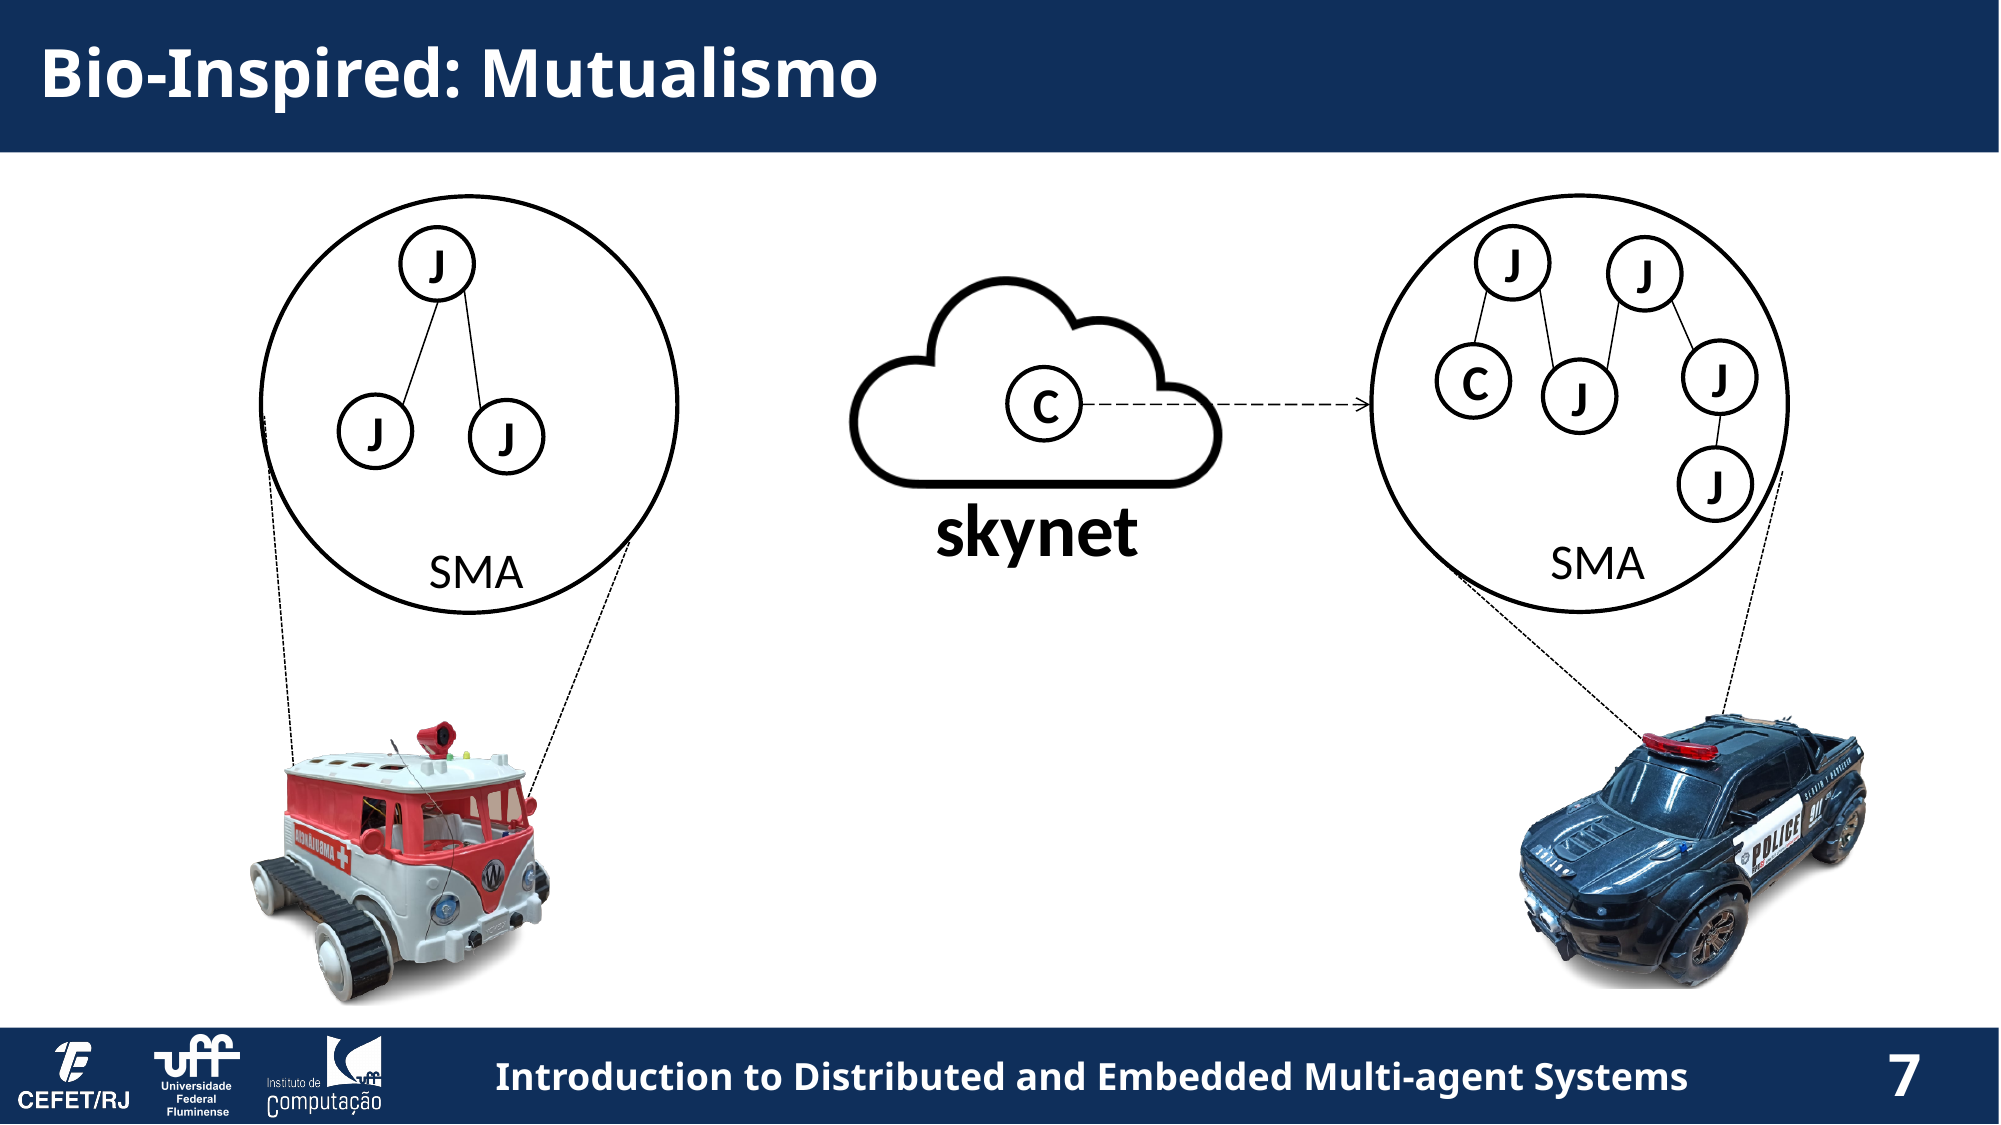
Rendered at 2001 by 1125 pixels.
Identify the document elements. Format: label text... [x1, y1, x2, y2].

text_box C [1007, 366, 1081, 441]
picture [1513, 711, 1872, 989]
text_box C [1436, 344, 1511, 418]
text_box SMA [1535, 522, 1660, 598]
text_box J [1608, 237, 1682, 311]
picture [265, 1033, 383, 1118]
picture [245, 719, 555, 1006]
text_box J [400, 227, 474, 301]
text_box J [469, 399, 544, 474]
text_box J [1683, 340, 1757, 414]
text_box J [1475, 226, 1550, 300]
text_box J [1542, 359, 1617, 433]
picture [18, 1021, 129, 1125]
text_box [260, 196, 678, 606]
picture [824, 170, 1249, 595]
text_box J [1678, 447, 1753, 521]
text_box SMA [414, 531, 539, 607]
text_box Bio-Inspired: Mutualismo [25, 23, 1999, 119]
text_box [420, 607, 518, 613]
picture [153, 1033, 241, 1121]
text_box [1371, 195, 1788, 612]
text_box J [338, 394, 413, 469]
